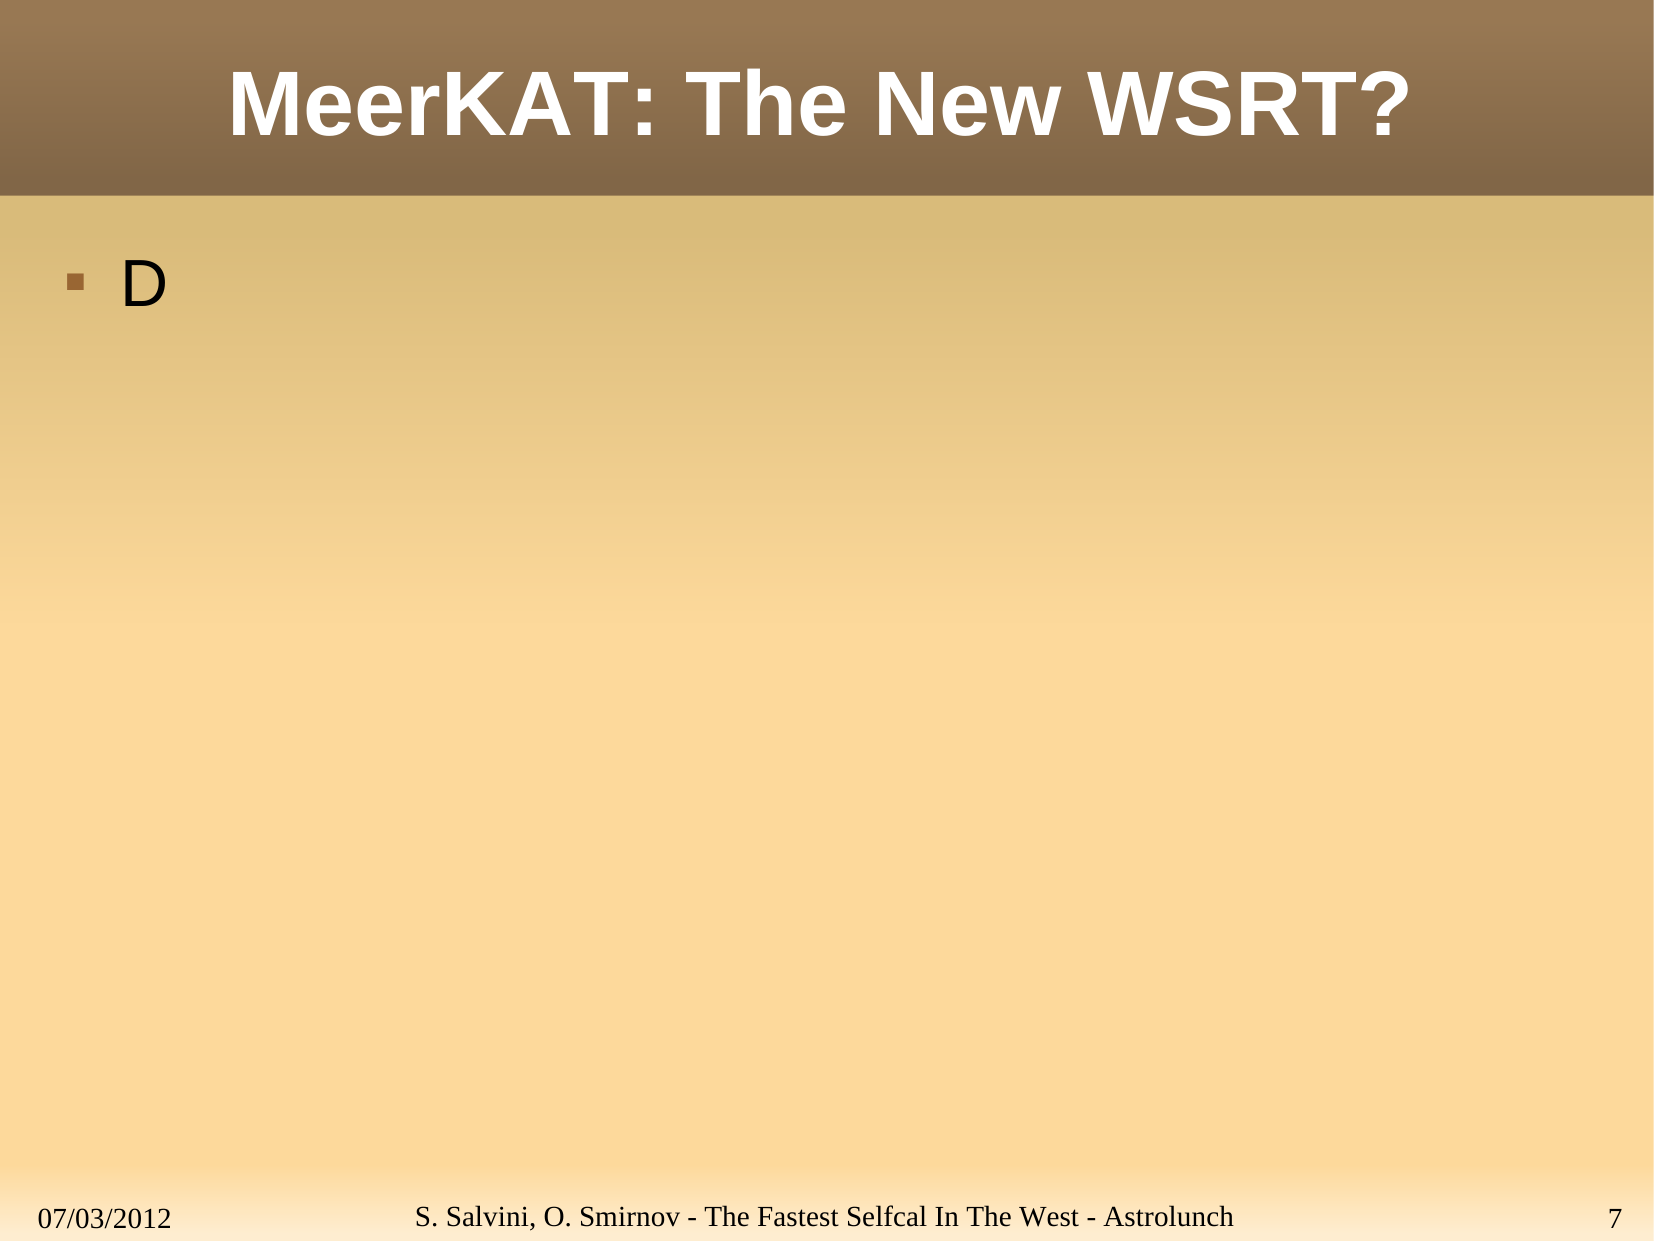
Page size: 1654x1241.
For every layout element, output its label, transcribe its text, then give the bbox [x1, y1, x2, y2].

picture [0, 0, 1654, 1241]
title MeerKAT: The New WSRT? [76, 7, 1565, 200]
list D [49, 246, 1613, 1163]
